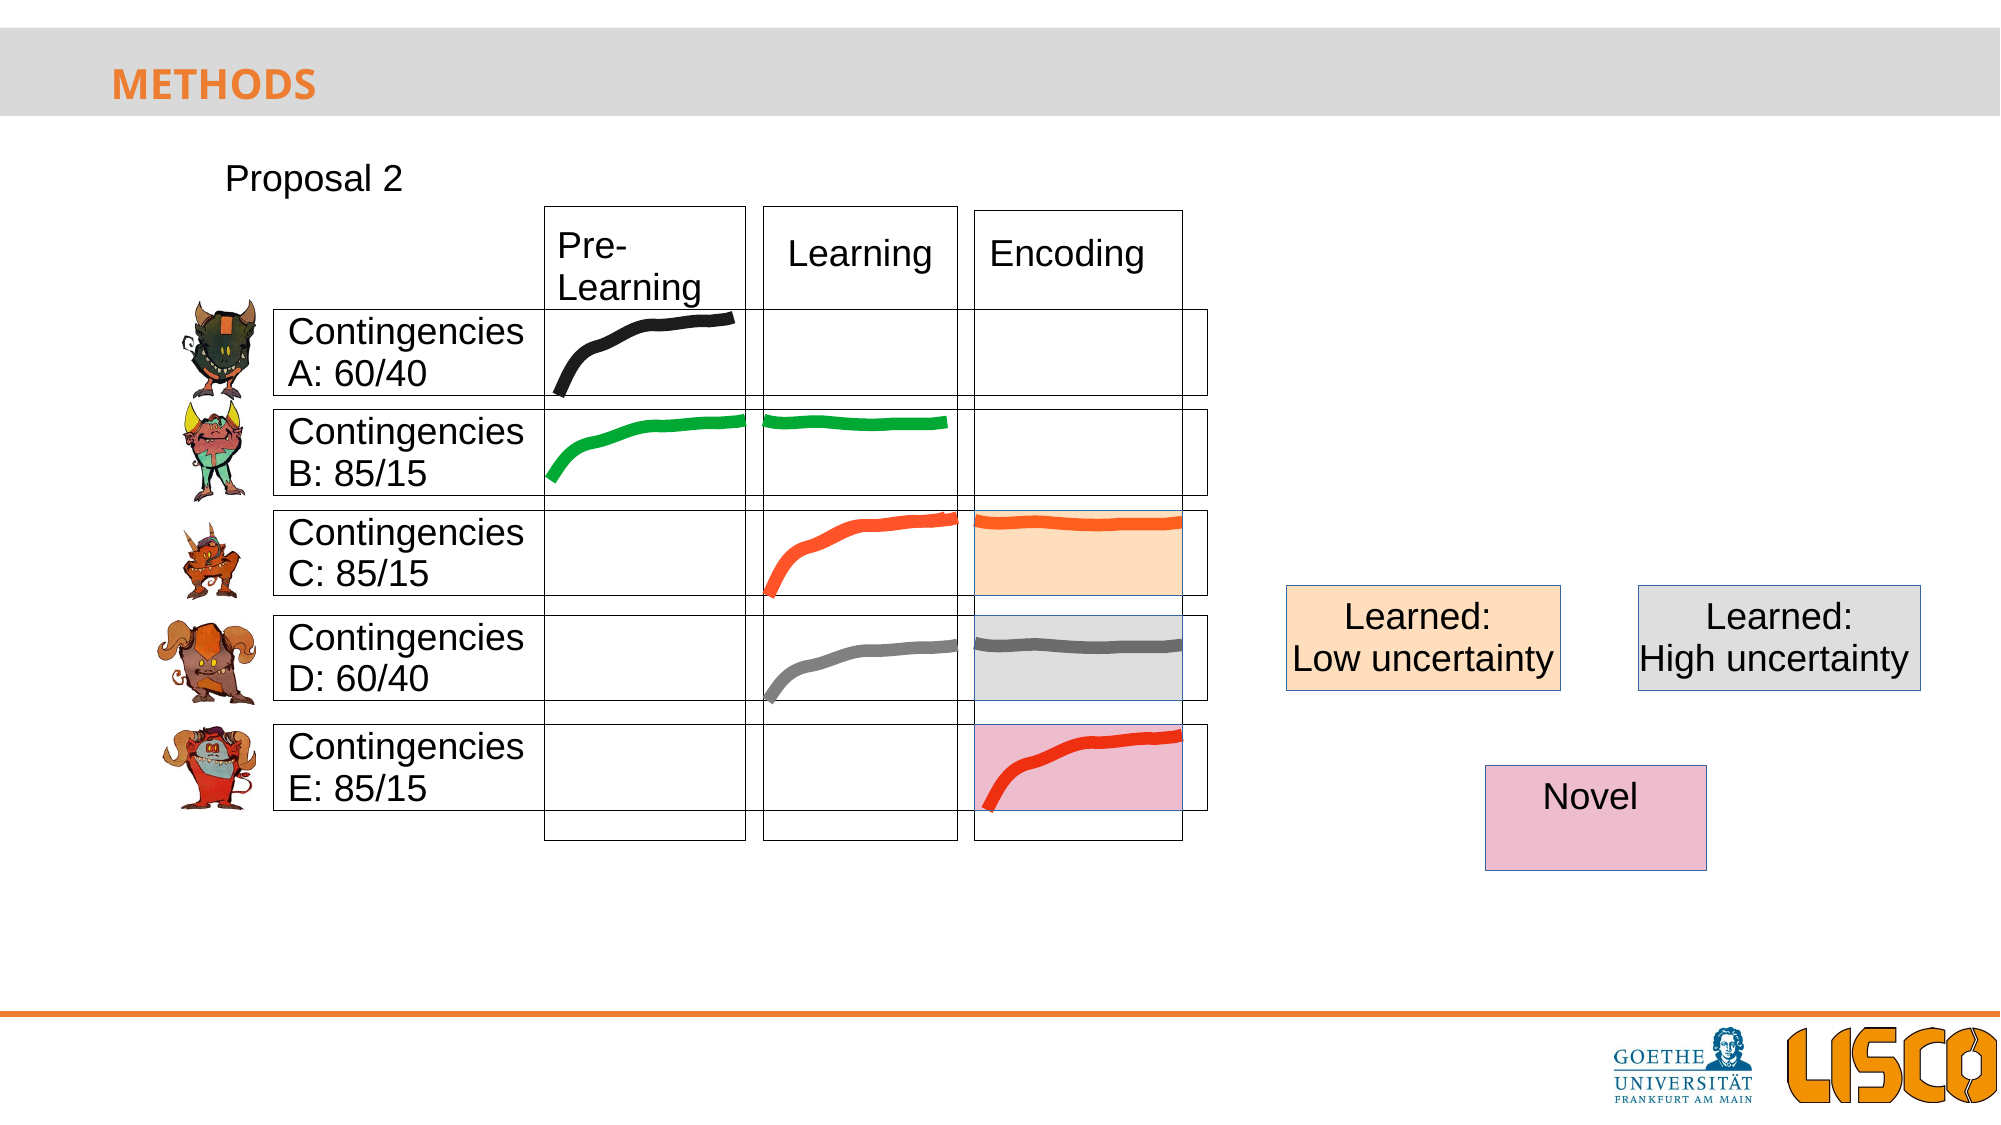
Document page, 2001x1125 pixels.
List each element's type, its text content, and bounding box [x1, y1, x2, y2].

text_box Contingencies D: 60/40 [746, 615, 763, 701]
text_box Contingencies C: 85/15 [958, 510, 974, 596]
text_box Learned: High uncertainty [1638, 585, 1921, 691]
text_box Contingencies B: 85/15 [545, 409, 745, 496]
text_box Contingencies A: 60/40 [1183, 309, 1208, 396]
text_box Contingencies D: 60/40 [273, 615, 544, 701]
text_box Contingencies A: 60/40 [545, 309, 745, 396]
text_box Novel [1485, 765, 1707, 871]
text_box [974, 510, 1183, 596]
text_box Contingencies C: 85/15 [545, 510, 745, 596]
text_box Contingencies B: 85/15 [746, 409, 763, 496]
text_box Contingencies E: 85/15 [764, 724, 957, 811]
text_box Encoding [974, 224, 1172, 282]
picture [157, 620, 256, 706]
picture [182, 299, 256, 502]
text_box Contingencies B: 85/15 [958, 409, 974, 496]
picture [162, 726, 256, 811]
text_box Contingencies A: 60/40 [746, 309, 763, 396]
text_box Learned: Low uncertainty [1286, 585, 1561, 691]
text_box Contingencies E: 85/15 [545, 724, 745, 811]
text_box Pre- Learning [542, 217, 739, 316]
text_box [0, 27, 2000, 116]
text_box Contingencies B: 85/15 [975, 409, 1182, 496]
text_box Contingencies D: 60/40 [545, 615, 745, 701]
picture [182, 522, 241, 601]
text_box Contingencies A: 60/40 [273, 309, 544, 396]
text_box Contingencies B: 85/15 [764, 409, 957, 496]
text_box Contingencies D: 60/40 [764, 615, 957, 701]
text_box Contingencies E: 85/15 [746, 724, 763, 811]
picture [1787, 1027, 1997, 1103]
text_box Contingencies A: 60/40 [975, 309, 1182, 396]
text_box METHODS [95, 50, 354, 116]
text_box Contingencies D: 60/40 [1183, 615, 1208, 701]
text_box Contingencies E: 85/15 [958, 724, 974, 811]
text_box [974, 615, 1183, 701]
text_box Learning [772, 224, 970, 282]
text_box Contingencies C: 85/15 [764, 510, 957, 596]
text_box [974, 724, 1183, 811]
text_box Contingencies C: 85/15 [746, 510, 763, 596]
text_box Contingencies A: 60/40 [958, 309, 974, 396]
picture [1733, 1027, 1752, 1067]
text_box Proposal 2 [210, 149, 1426, 207]
text_box Contingencies A: 60/40 [764, 309, 957, 396]
picture [1614, 1027, 1752, 1103]
text_box Contingencies C: 85/15 [273, 510, 544, 596]
text_box Contingencies E: 85/15 [1183, 724, 1208, 811]
text_box Contingencies E: 85/15 [273, 724, 544, 811]
text_box Contingencies D: 60/40 [958, 615, 974, 701]
text_box Contingencies C: 85/15 [1183, 510, 1208, 596]
text_box Contingencies B: 85/15 [1183, 409, 1208, 496]
text_box Contingencies B: 85/15 [273, 409, 544, 496]
